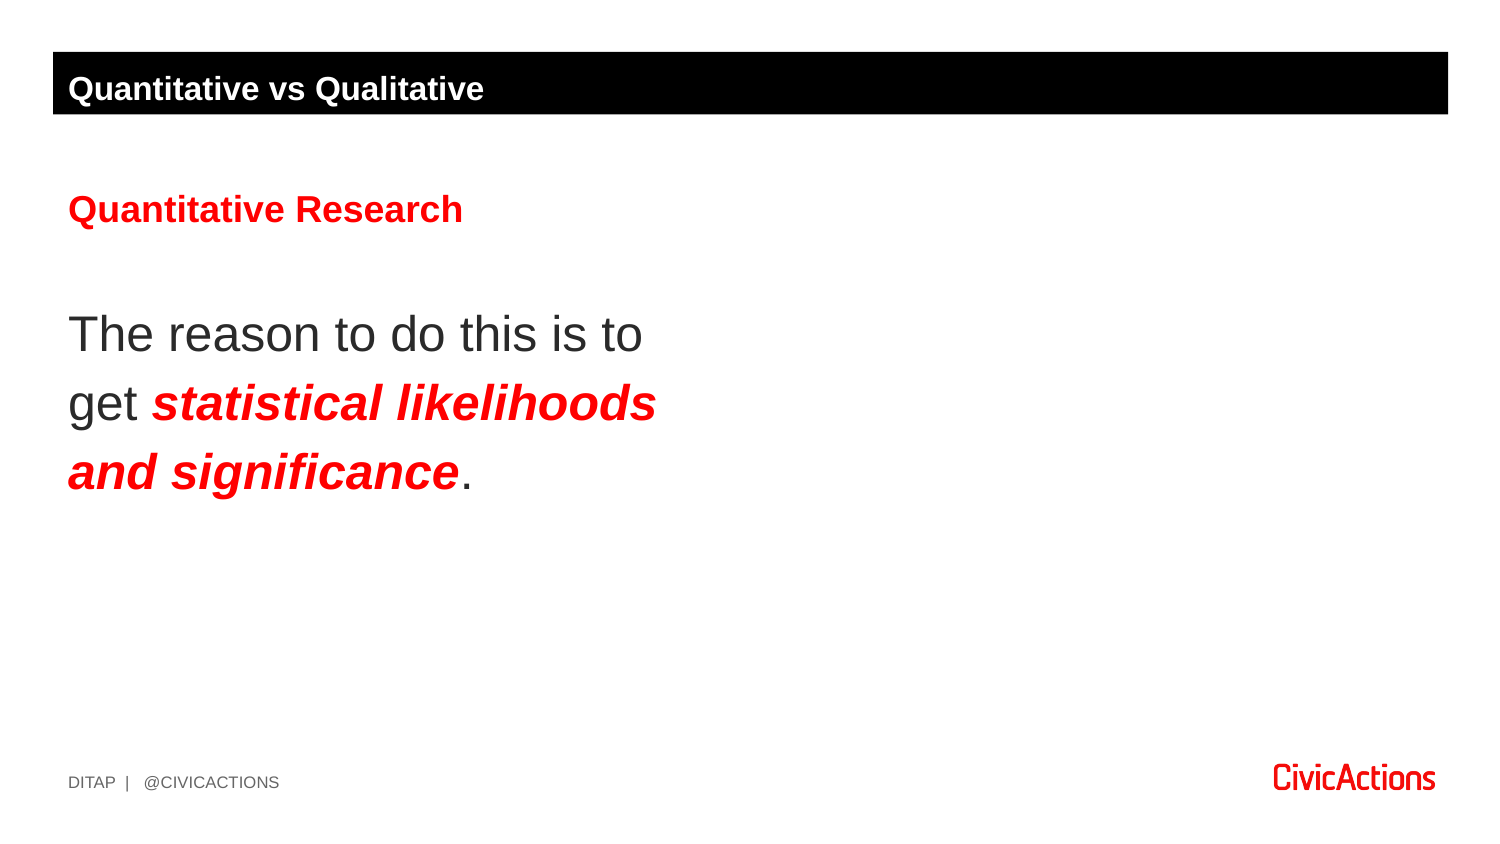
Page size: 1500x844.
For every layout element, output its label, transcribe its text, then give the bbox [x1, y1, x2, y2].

text_box Quantitative Research The reason to do this is to get statistical likelihoods and significance. [53, 162, 716, 656]
title Quantitative vs Qualitative [53, 51, 1449, 115]
picture [1271, 758, 1438, 795]
